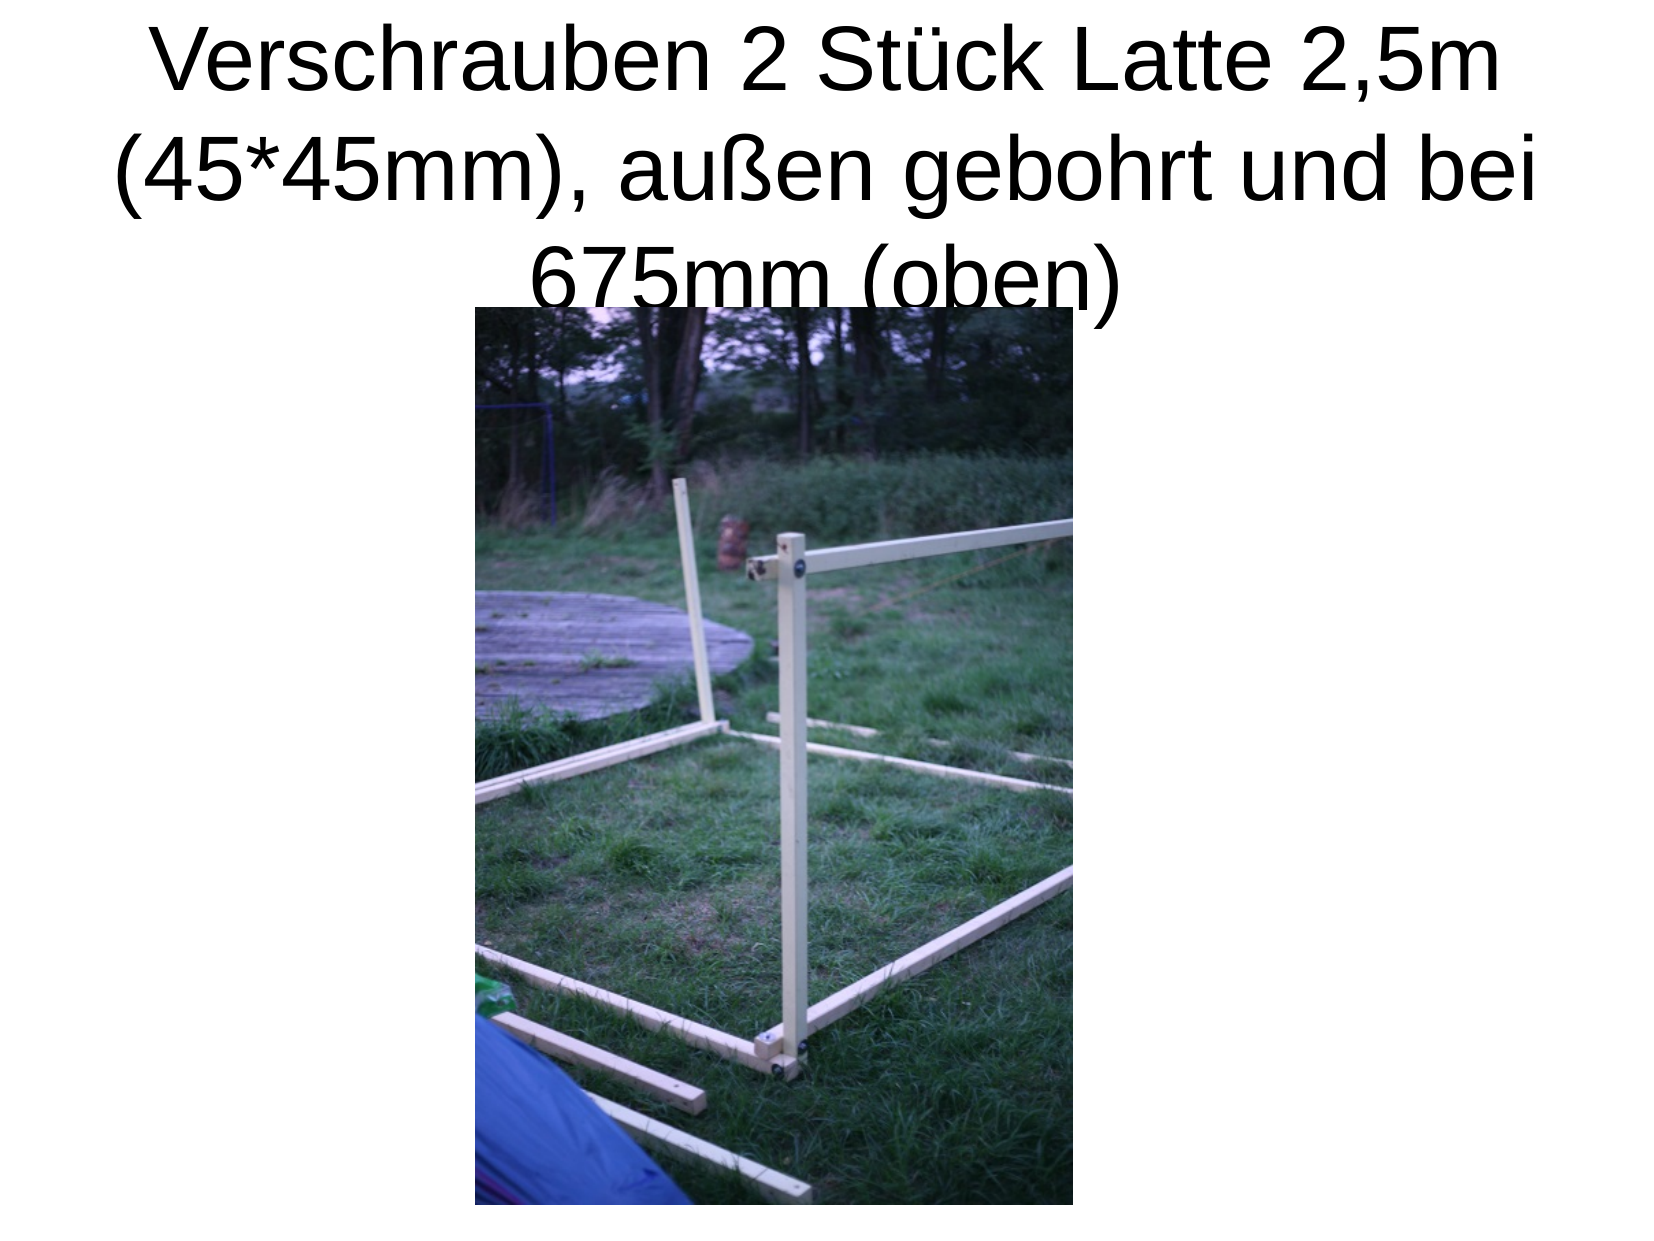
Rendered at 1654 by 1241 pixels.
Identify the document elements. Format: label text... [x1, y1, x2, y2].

picture [475, 307, 1073, 1205]
title Verschrauben 2 Stück Latte 2,5m (45*45mm), außen gebohrt und bei 675mm (oben) [82, 0, 1571, 308]
